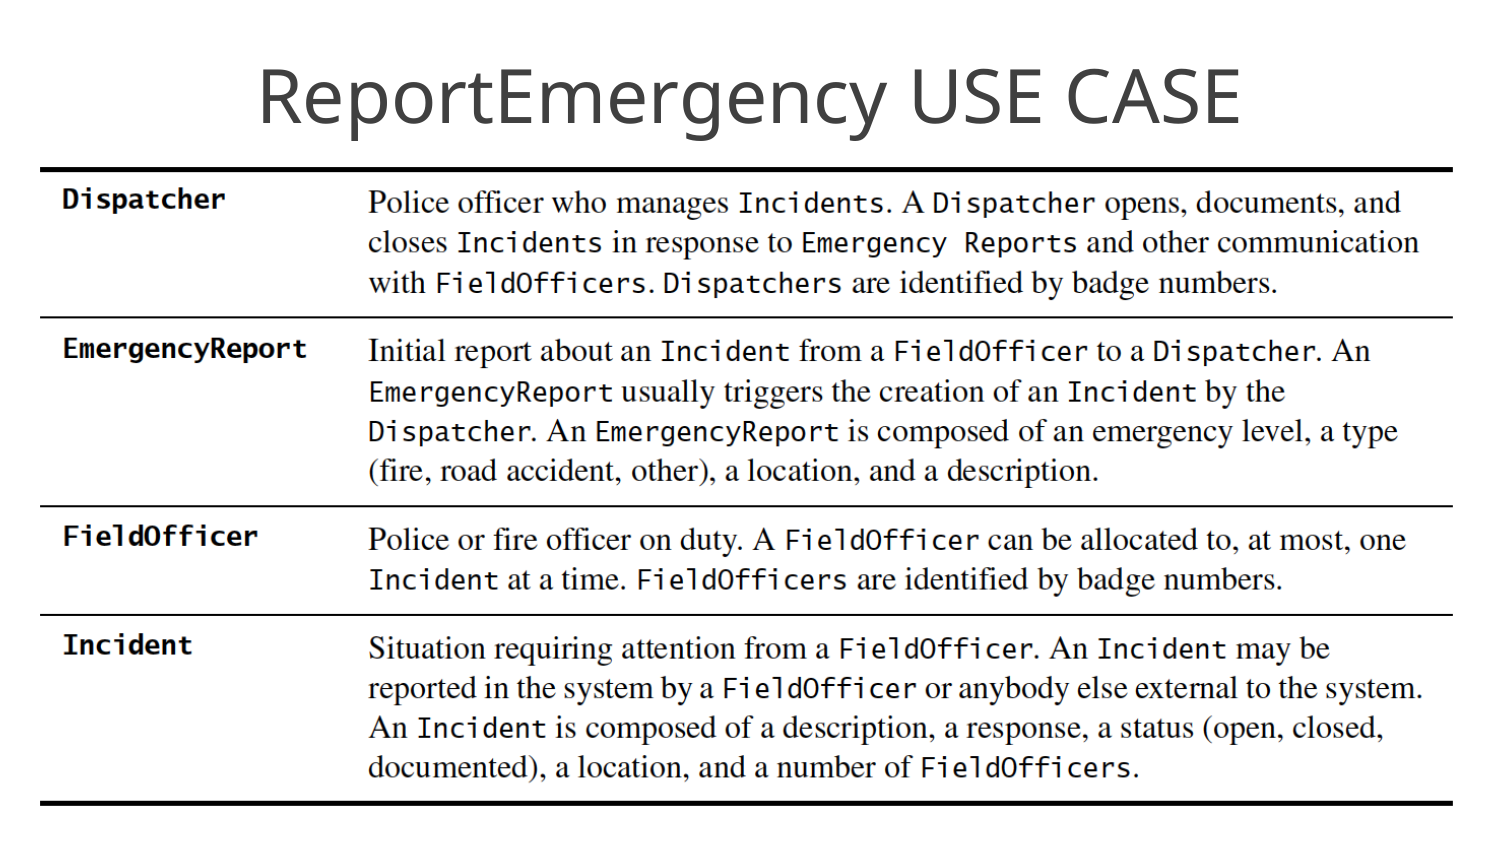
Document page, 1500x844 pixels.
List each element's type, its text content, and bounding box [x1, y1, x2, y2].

title ReportEmergency use case [75, 23, 1425, 162]
picture [35, 162, 1461, 815]
